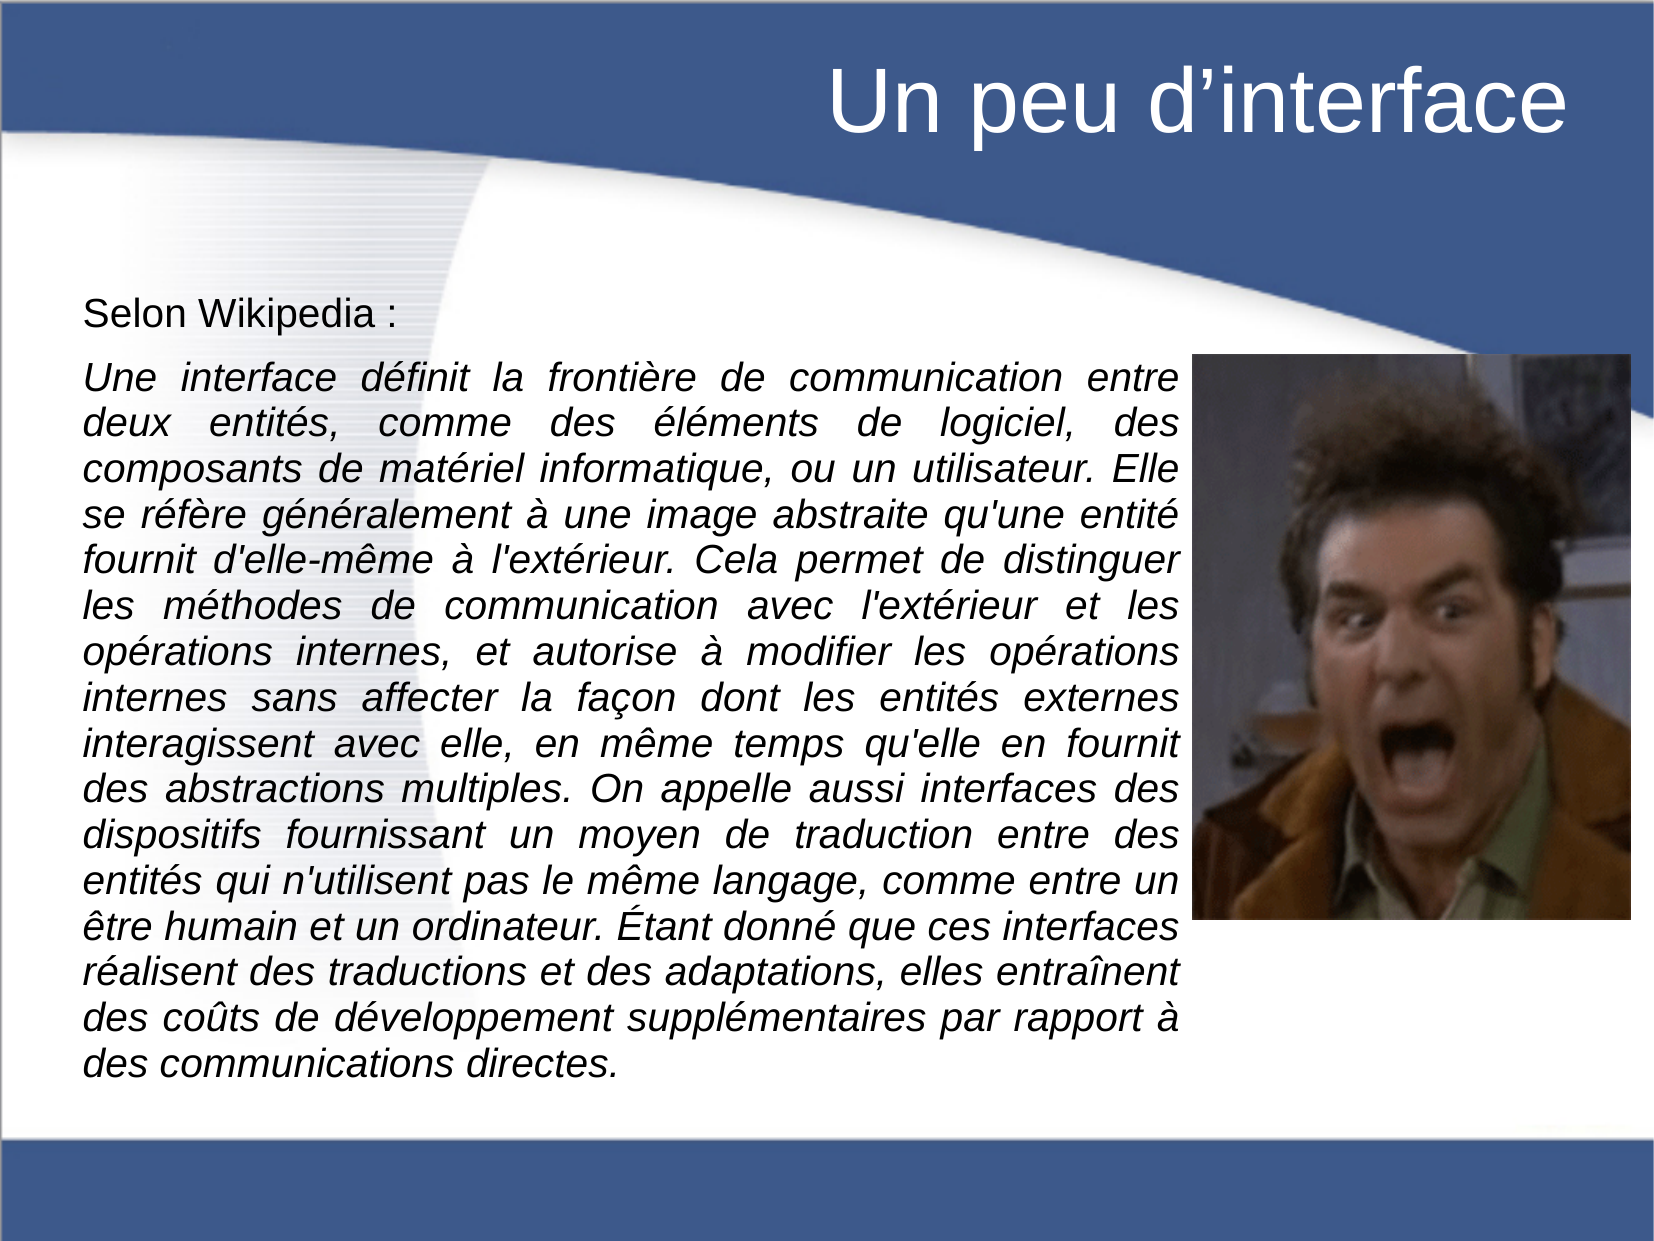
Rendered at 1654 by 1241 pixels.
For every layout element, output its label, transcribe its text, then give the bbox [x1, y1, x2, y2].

picture [0, 0, 1654, 1241]
list Selon Wikipedia : Une interface définit la frontière de communication entre deux entités, comme des éléments de logiciel, des composants de matériel informatique, ou un utilisateur. Elle se réfère généralement à une image abstraite qu'une entité fournit d'elle-même à l'extérieur. Cela permet de distinguer les méthodes de communication avec l'extérieur et les opérations internes, et autorise à modifier les opérations internes sans affecter la façon dont les entités externes interagissent avec elle, en même temps qu'elle en fournit des abstractions multiples. On appelle aussi interfaces des dispositifs fournissant un moyen de traduction entre des entités qui n'utilisent pas le même langage, comme entre un être humain et un ordinateur. Étant donné que ces interfaces réalisent des traductions et des adaptations, elles entraînent des coûts de développement supplémentaires par rapport à des communications directes. [82, 290, 1182, 1087]
title Un peu d’interface [82, 49, 1571, 257]
